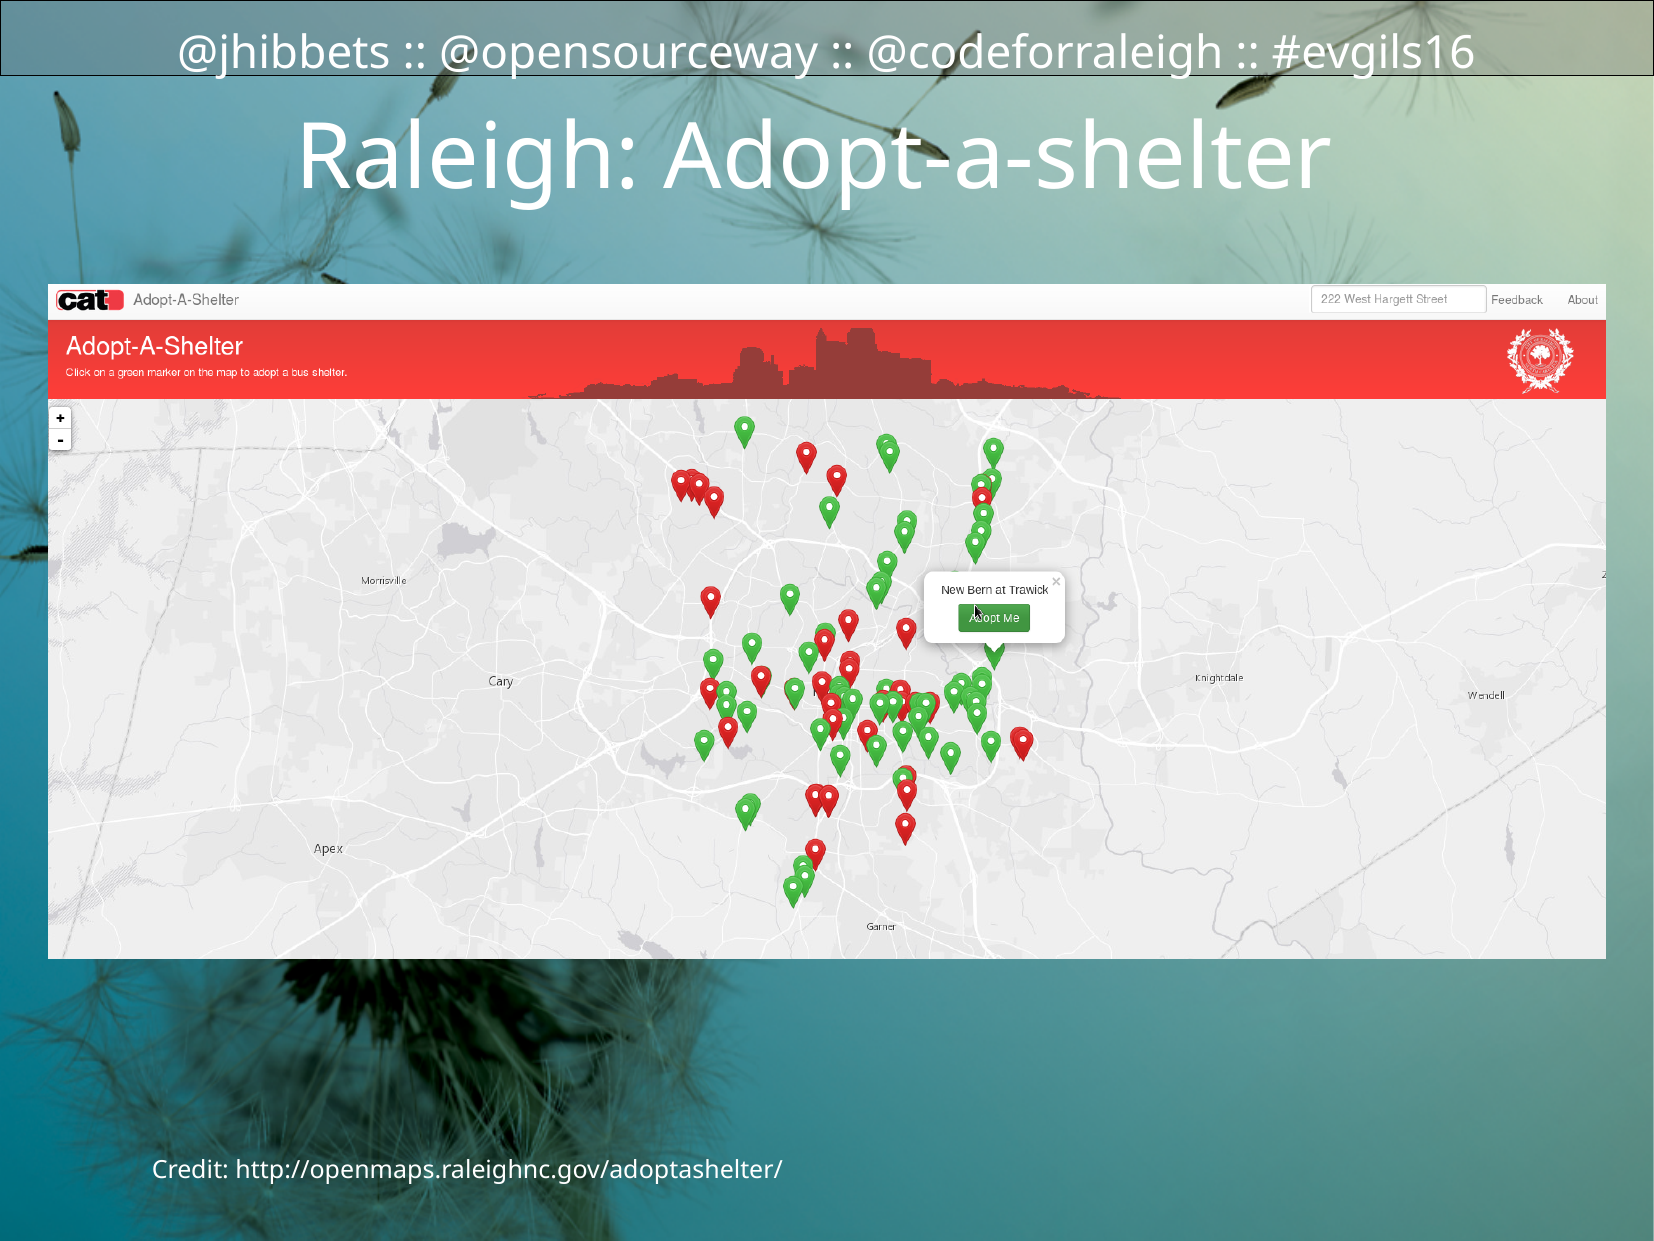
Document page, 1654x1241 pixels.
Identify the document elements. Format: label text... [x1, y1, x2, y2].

title Raleigh: Adopt-a-shelter [82, 49, 1571, 257]
text_box Credit: http://openmaps.raleighnc.gov/adoptashelter/ [137, 1144, 804, 1188]
picture [0, 76, 1654, 1241]
